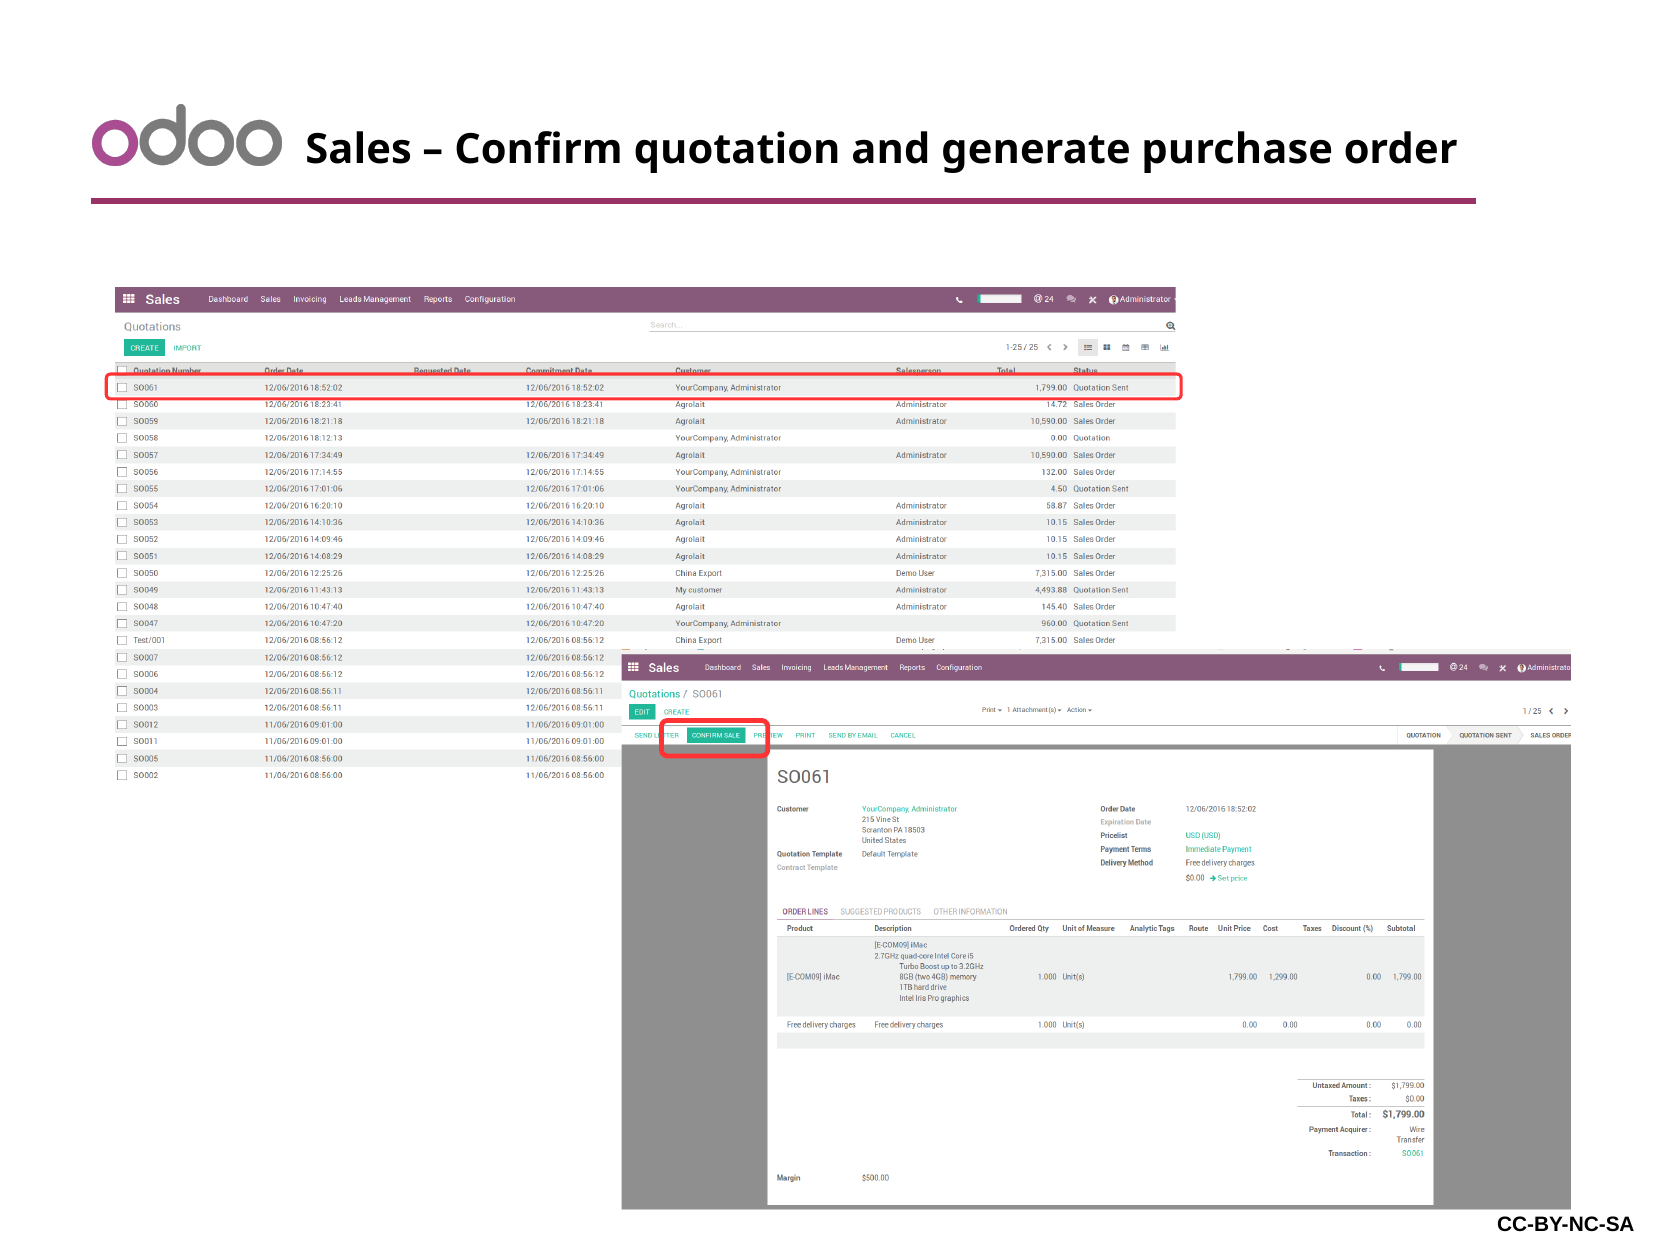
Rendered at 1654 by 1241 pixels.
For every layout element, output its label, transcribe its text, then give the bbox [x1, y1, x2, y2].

text_box [106, 374, 1182, 399]
picture [115, 287, 1176, 374]
title Sales – Confirm quotation and generate purchase order [305, 43, 1568, 251]
text_box CC-BY-NC-SA [1482, 1204, 1654, 1241]
picture [92, 104, 282, 166]
picture [115, 399, 1571, 1217]
text_box [661, 720, 768, 756]
